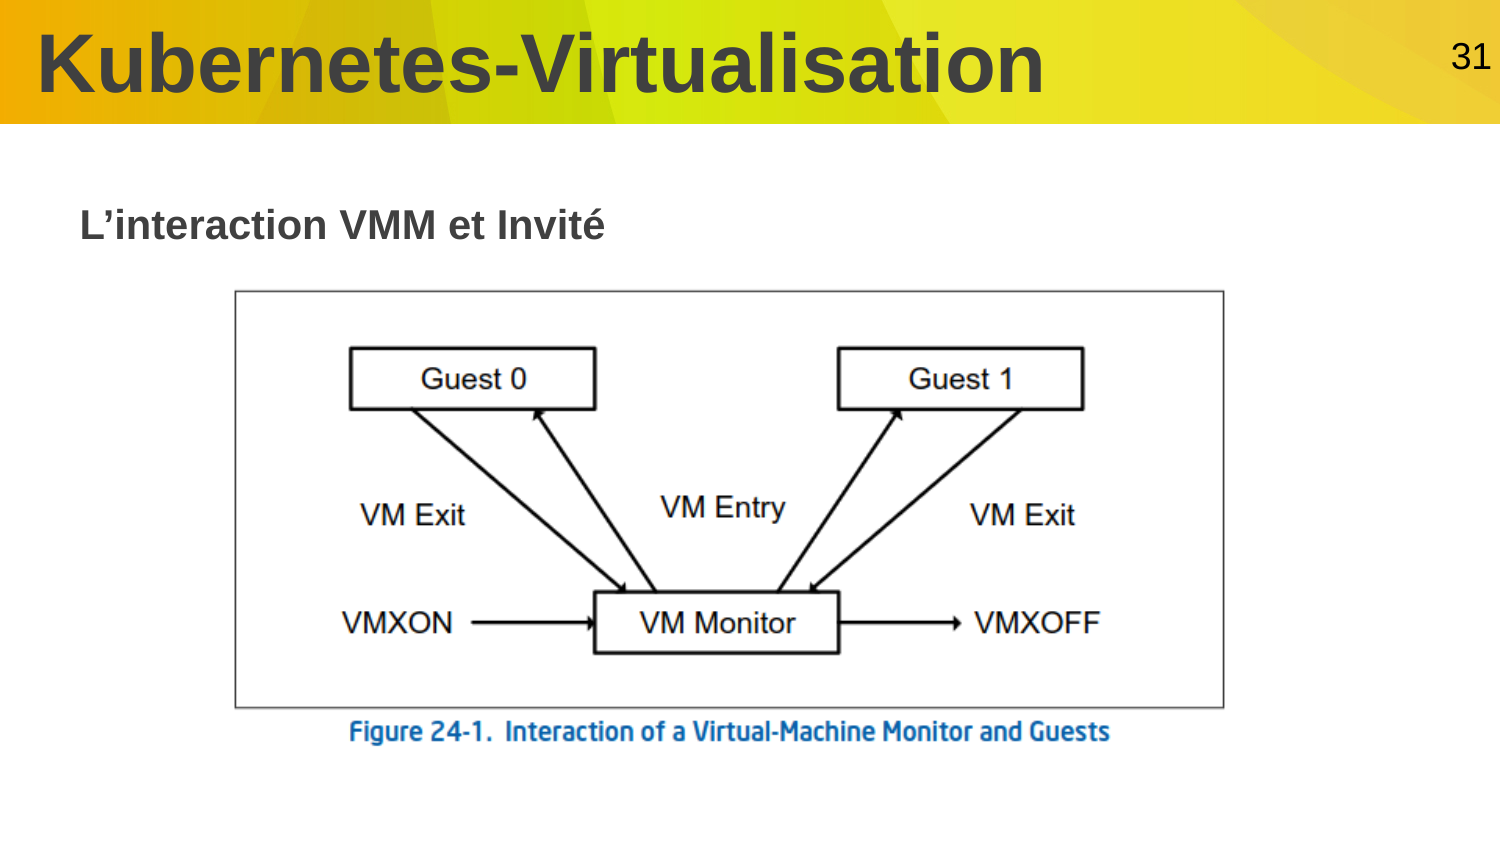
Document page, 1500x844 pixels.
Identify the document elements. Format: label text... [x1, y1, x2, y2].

picture [0, 0, 1500, 844]
text_box <numéro> [1321, 35, 1493, 106]
text_box Kubernetes-Virtualisation [0, 0, 1498, 130]
text_box L’interaction VMM et Invité [64, 185, 1459, 261]
